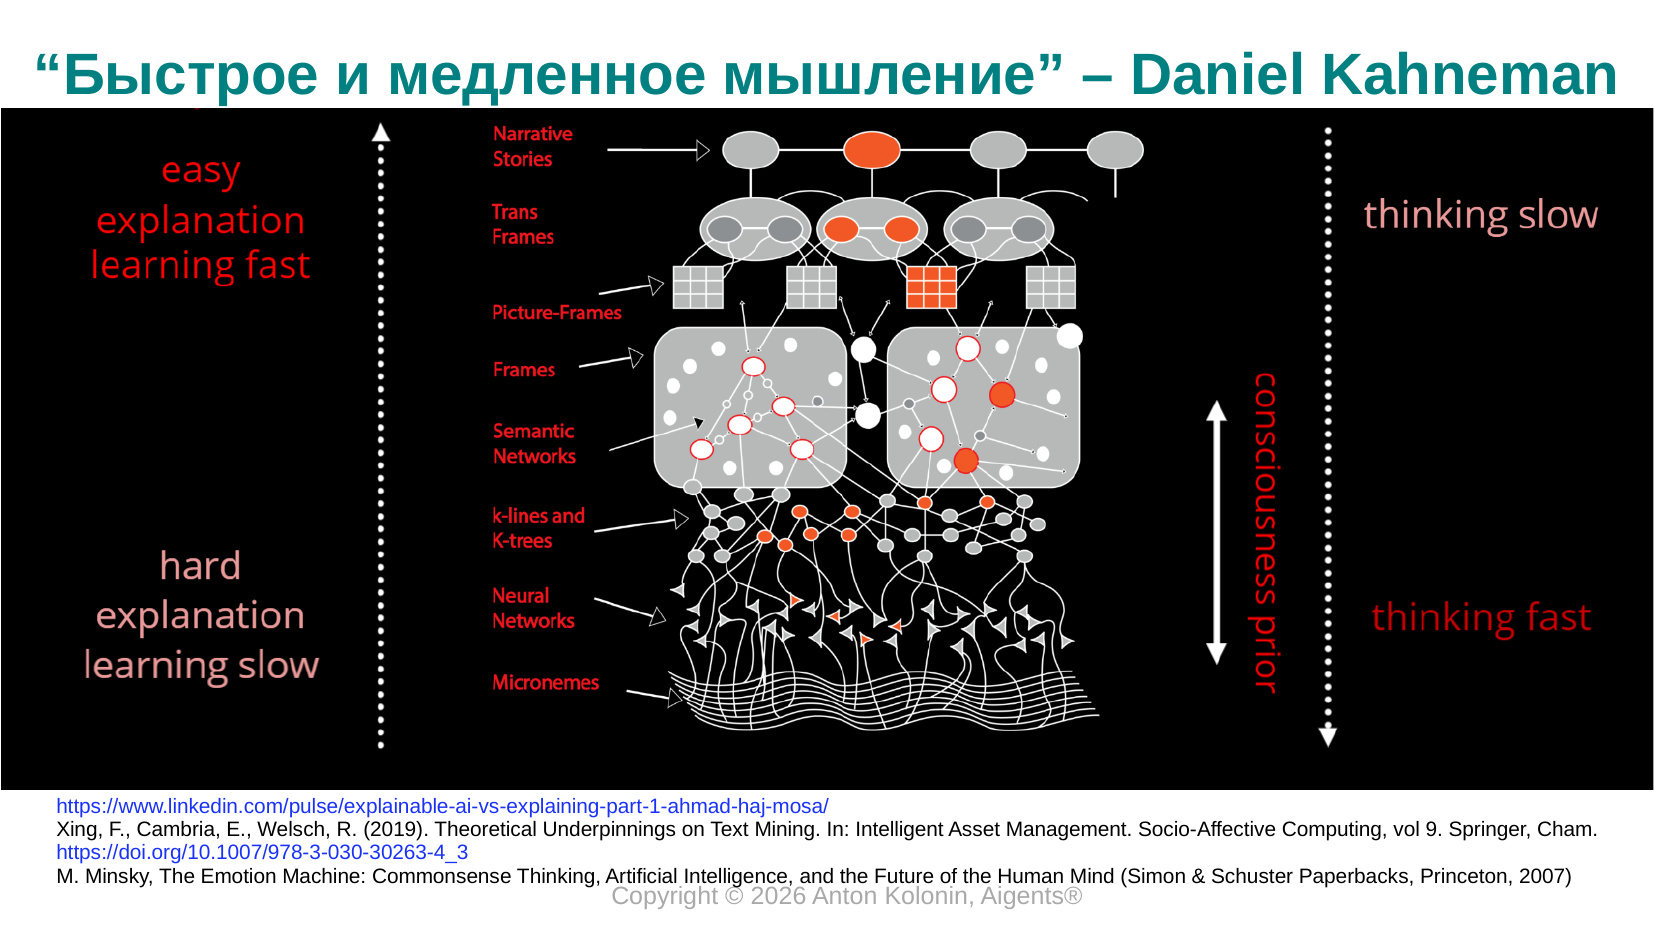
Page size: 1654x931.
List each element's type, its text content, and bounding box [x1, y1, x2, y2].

text_box https://www.linkedin.com/pulse/explainable-ai-vs-explaining-part-1-ahmad-haj-mosa/ Xing, F., Cambria, E., Welsch, R. (2019). Theoretical Underpinnings on Text Mining. In: Intelligent Asset Management. Socio-Affective Computing, vol 9. Springer, Cham. https://doi.org/10.1007/978-3-030-30263-4_3 M. Minsky, The Emotion Machine: Commonsense Thinking, Artificial Intelligence, and the Future of the Human Mind (Simon & Schuster Paperbacks, Princeton, 2007) [41, 787, 1654, 907]
picture [1, 108, 1654, 790]
text_box “Быстрое и медленное мышление” – Daniel Kahneman [0, 2, 1654, 146]
